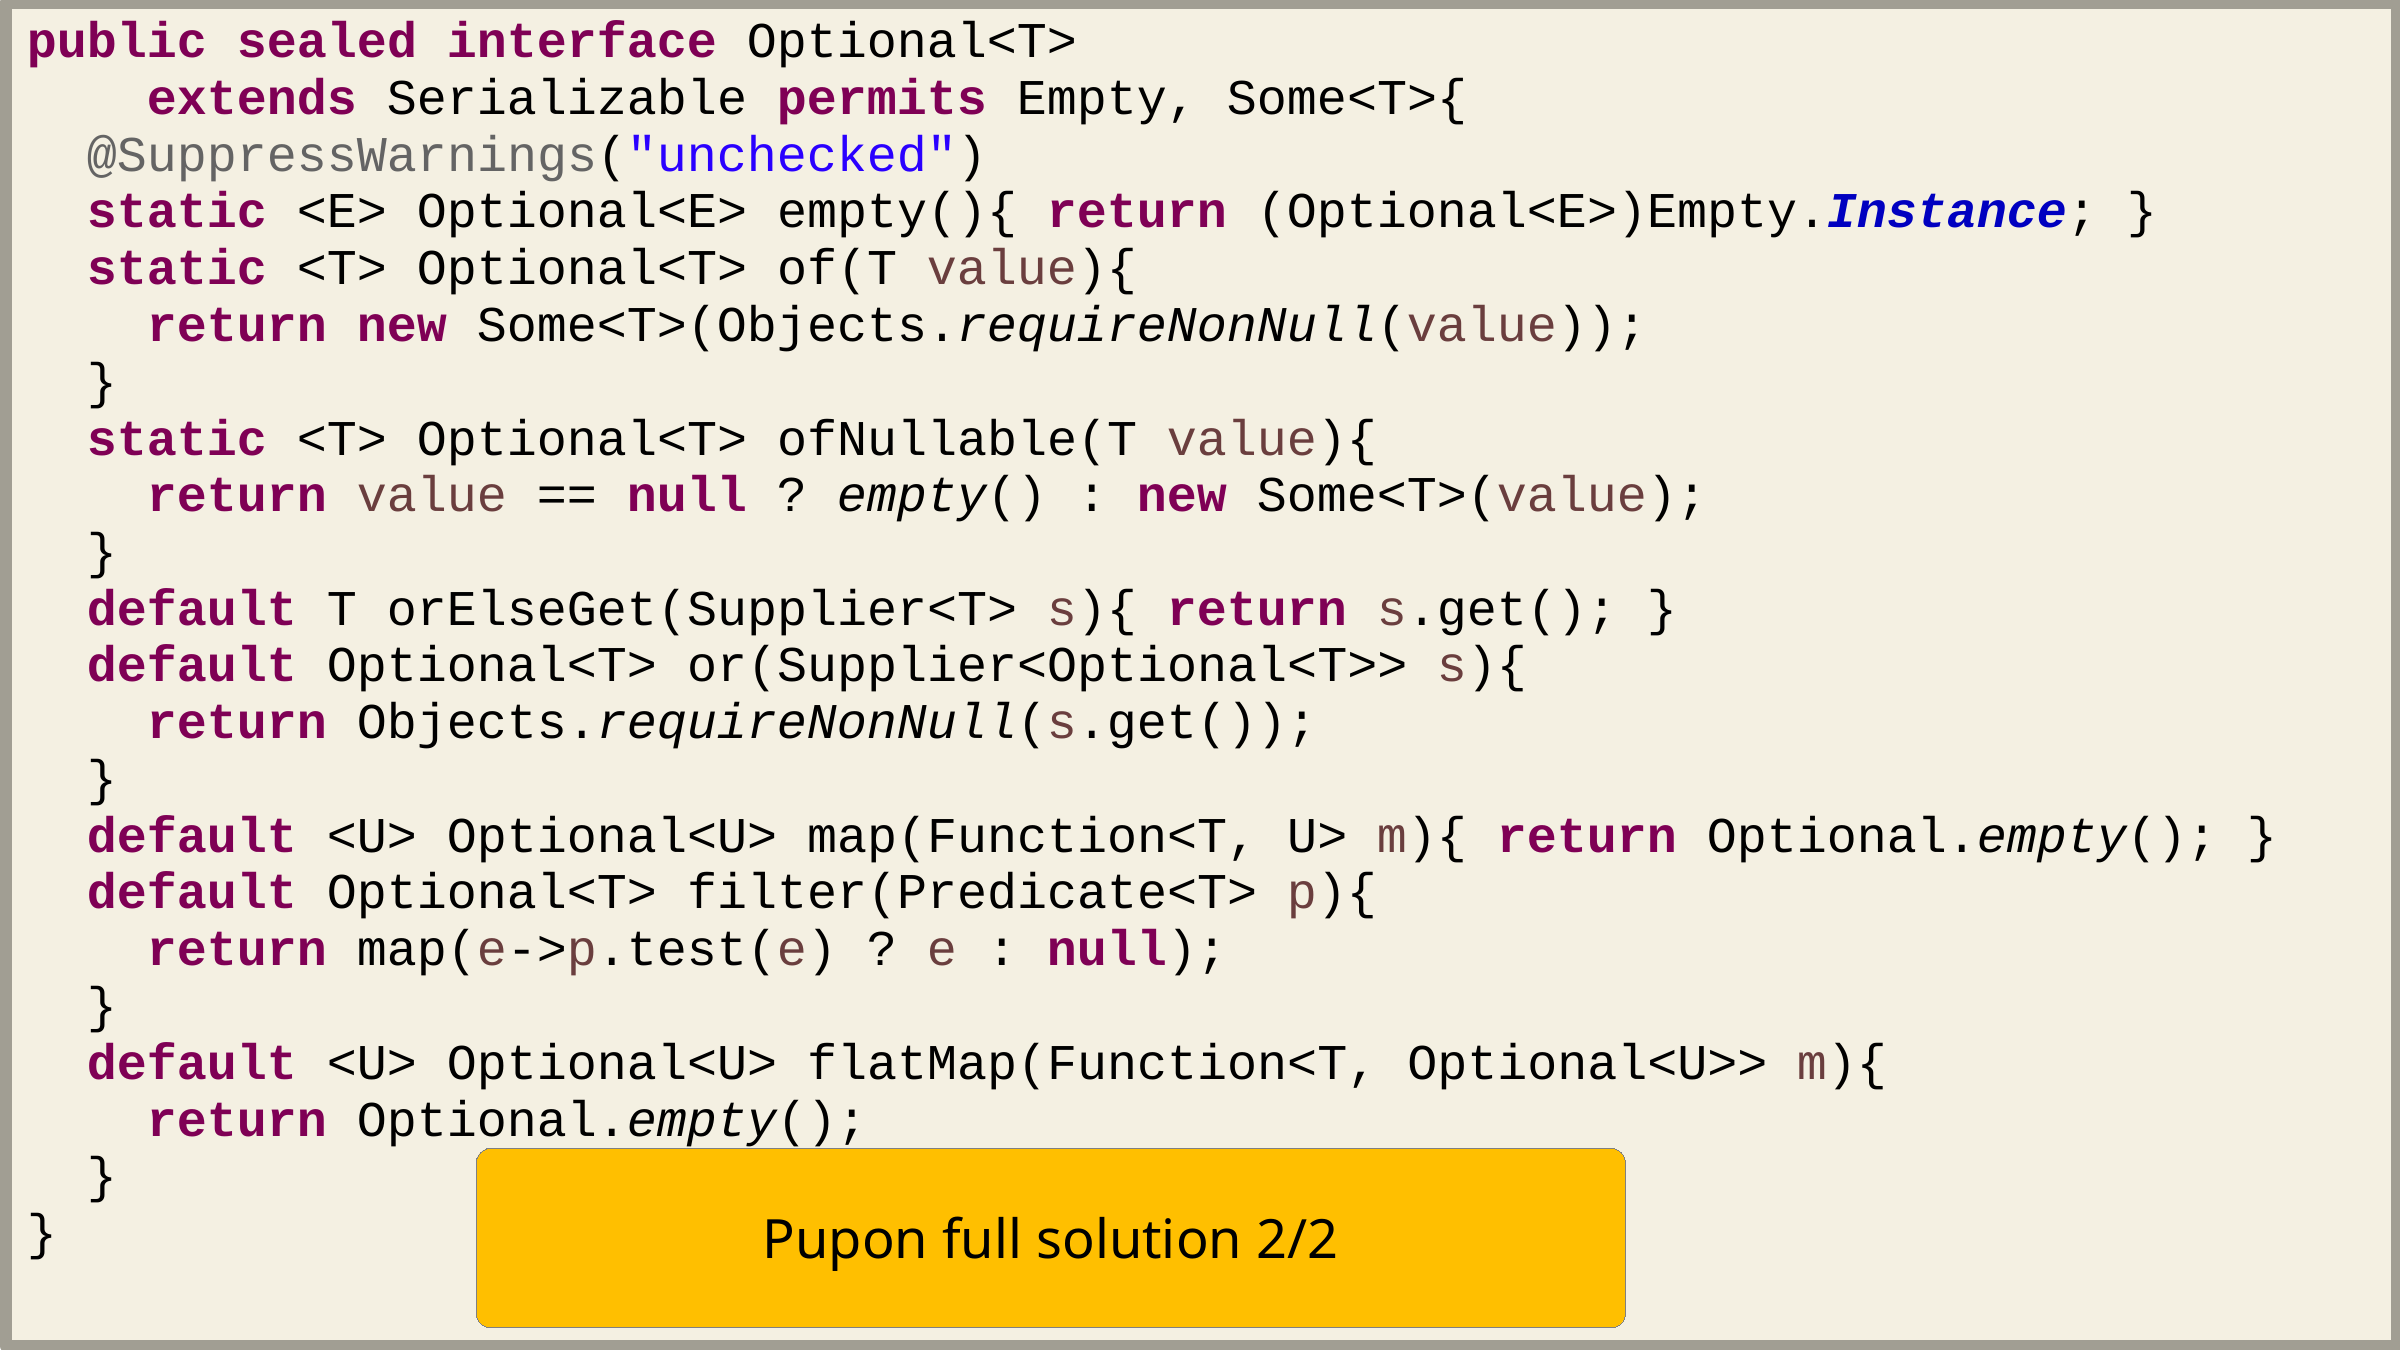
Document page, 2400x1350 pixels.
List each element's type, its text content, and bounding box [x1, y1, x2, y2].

text_box Pupon full solution 2/2 [476, 1148, 1626, 1328]
text_box public sealed interface Optional<T> extends Serializable permits Empty, Some<T>{ @SuppressWarnings("unchecked") static <E> Optional<E> empty(){ return (Optional<E>)Empty.Instance; } static <T> Optional<T> of(T value){ return new Some<T>(Objects.requireNonNull(value)); } static <T> Optional<T> ofNullable(T value){ return value == null ? empty() : new Some<T>(value); } default T orElseGet(Supplier<T> s){ return s.get(); } default Optional<T> or(Supplier<Optional<T>> s){ return Objects.requireNonNull(s.get()); } default <U> Optional<U> map(Function<T, U> m){ return Optional.empty(); } default Optional<T> filter(Predicate<T> p){ return map(e->p.test(e) ? e : null); } default <U> Optional<U> flatMap(Function<T, Optional<U>> m){ return Optional.empty(); } } [5, 2, 2398, 1346]
